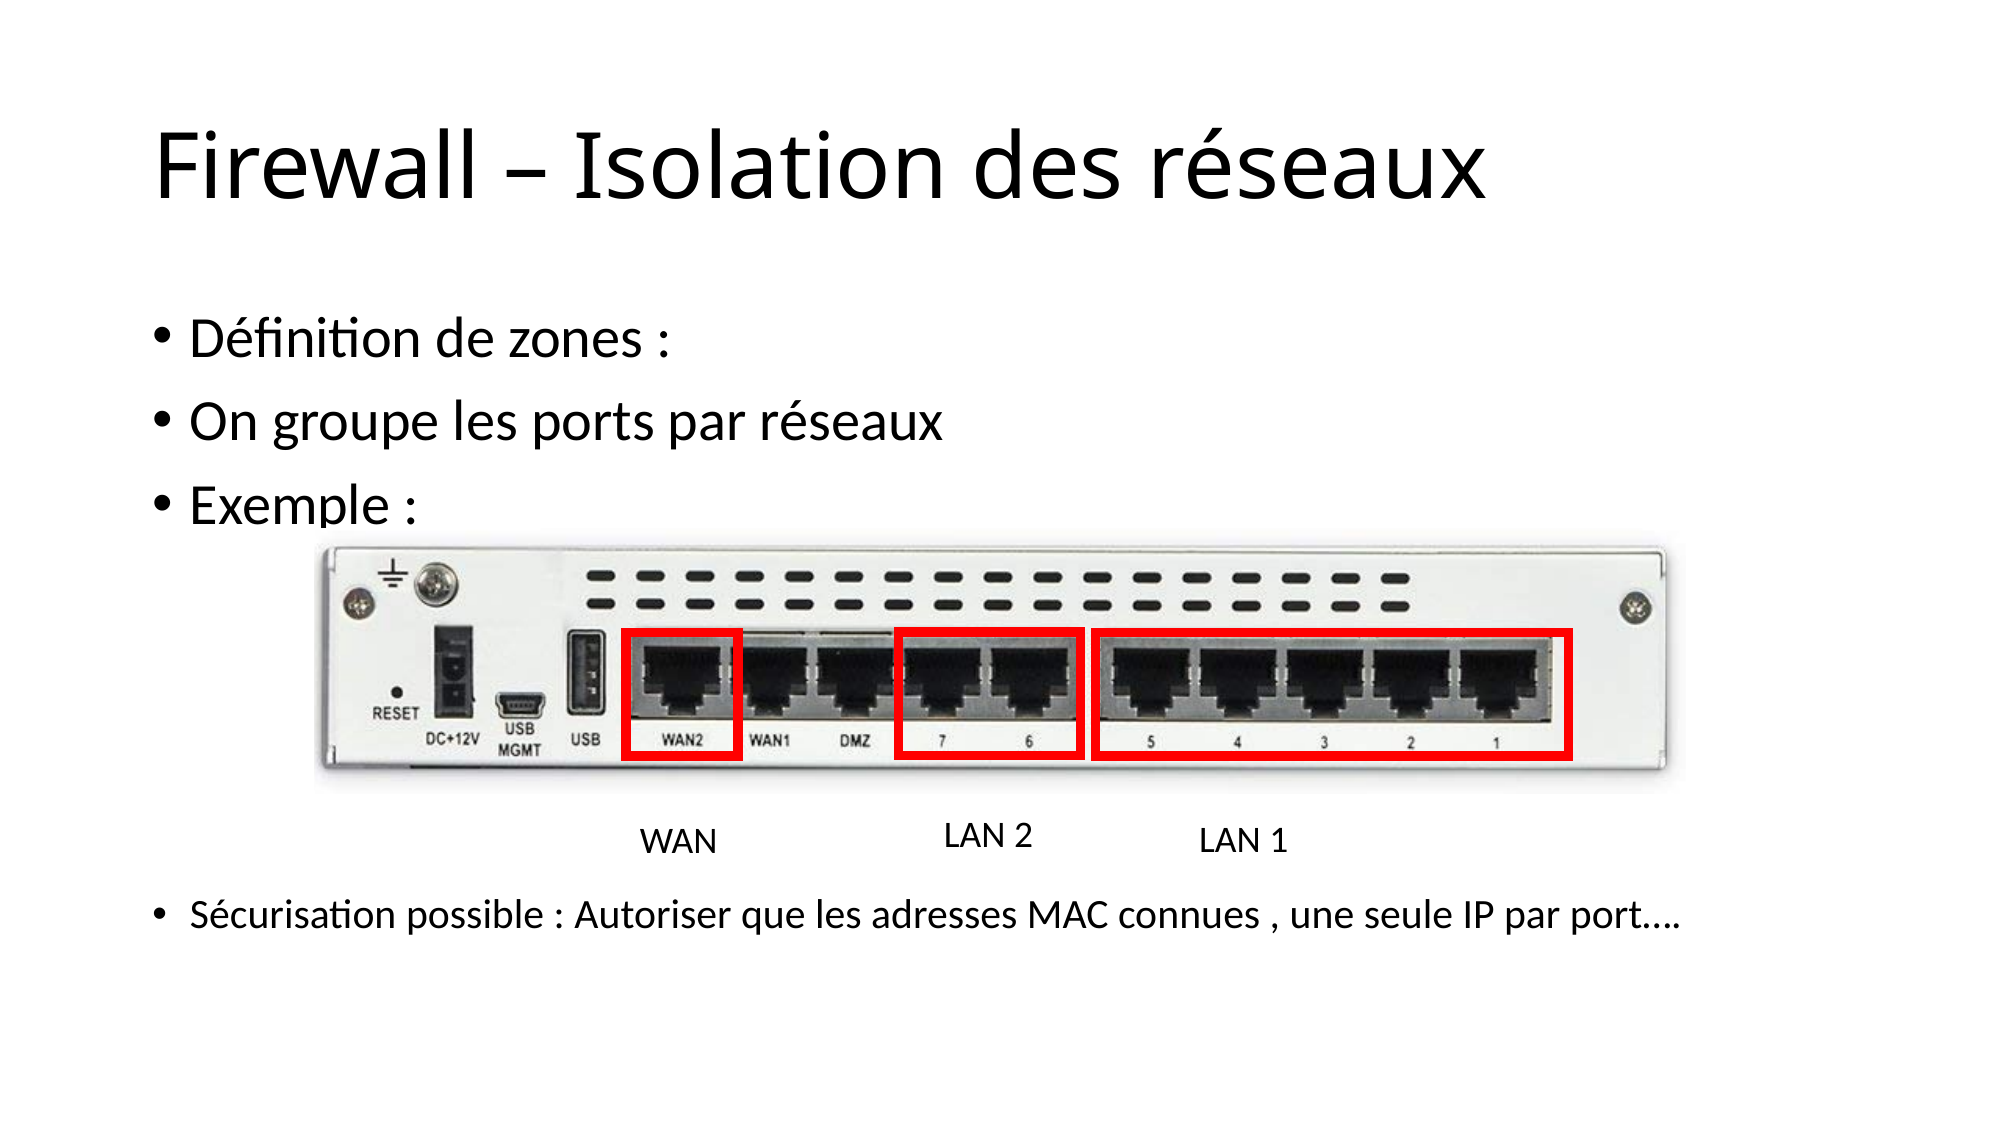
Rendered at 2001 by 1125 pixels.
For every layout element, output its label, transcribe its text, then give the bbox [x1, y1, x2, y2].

text_box LAN 2 [929, 803, 1048, 863]
text_box LAN 1 [1184, 807, 1304, 868]
title Firewall – Isolation des réseaux [137, 59, 1863, 278]
list Définition de zones : On groupe les ports par réseaux Exemple : Sécurisation possible : Autoriser que les adresses MAC connues , une seule IP par port…. [137, 299, 1863, 1014]
text_box WAN [625, 808, 733, 869]
picture [314, 528, 1686, 794]
